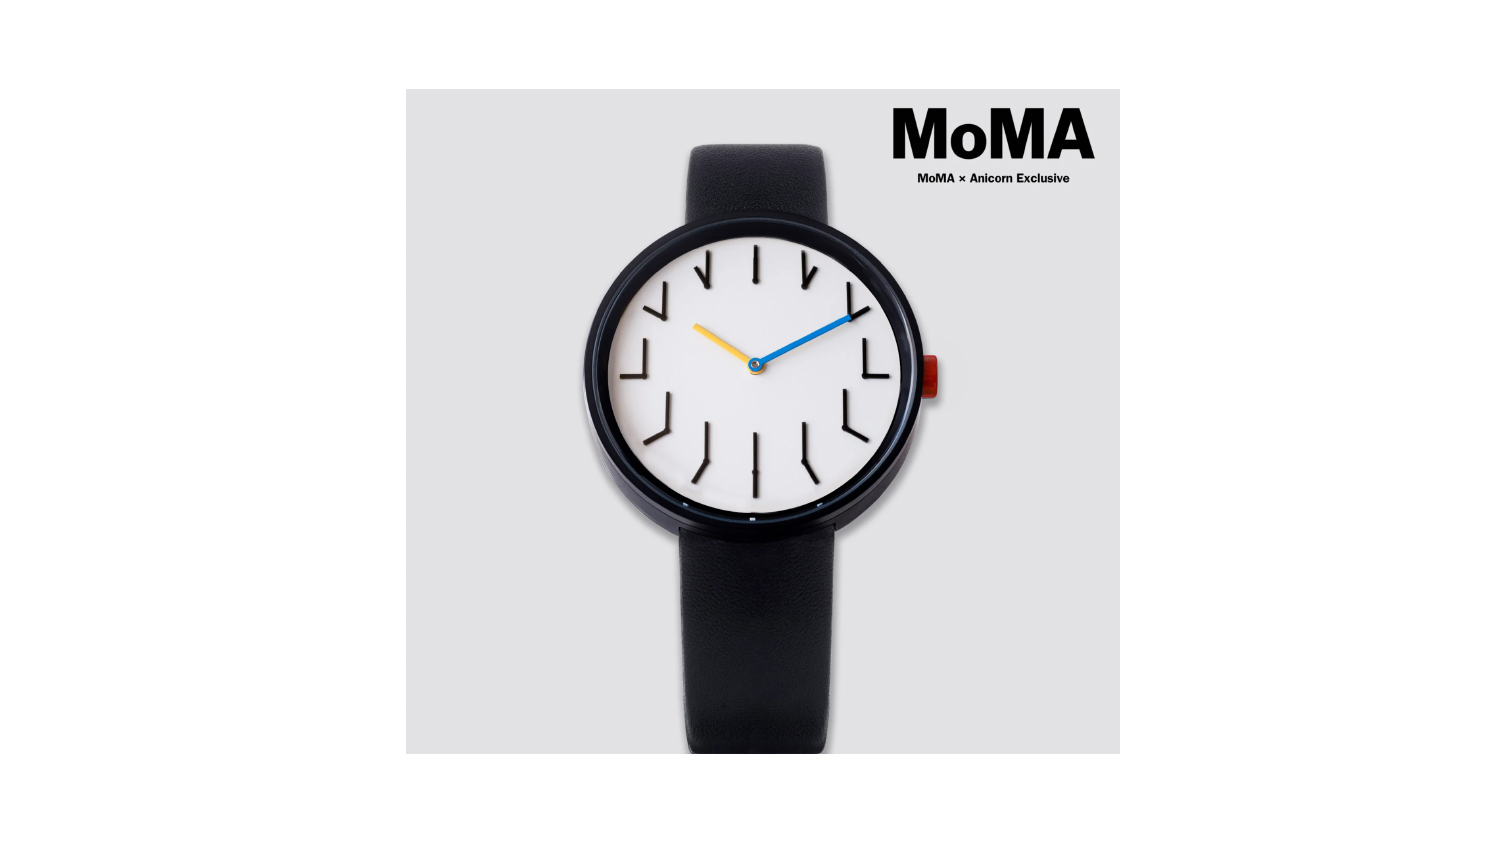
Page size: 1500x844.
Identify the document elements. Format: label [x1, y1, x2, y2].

picture [406, 89, 1120, 754]
